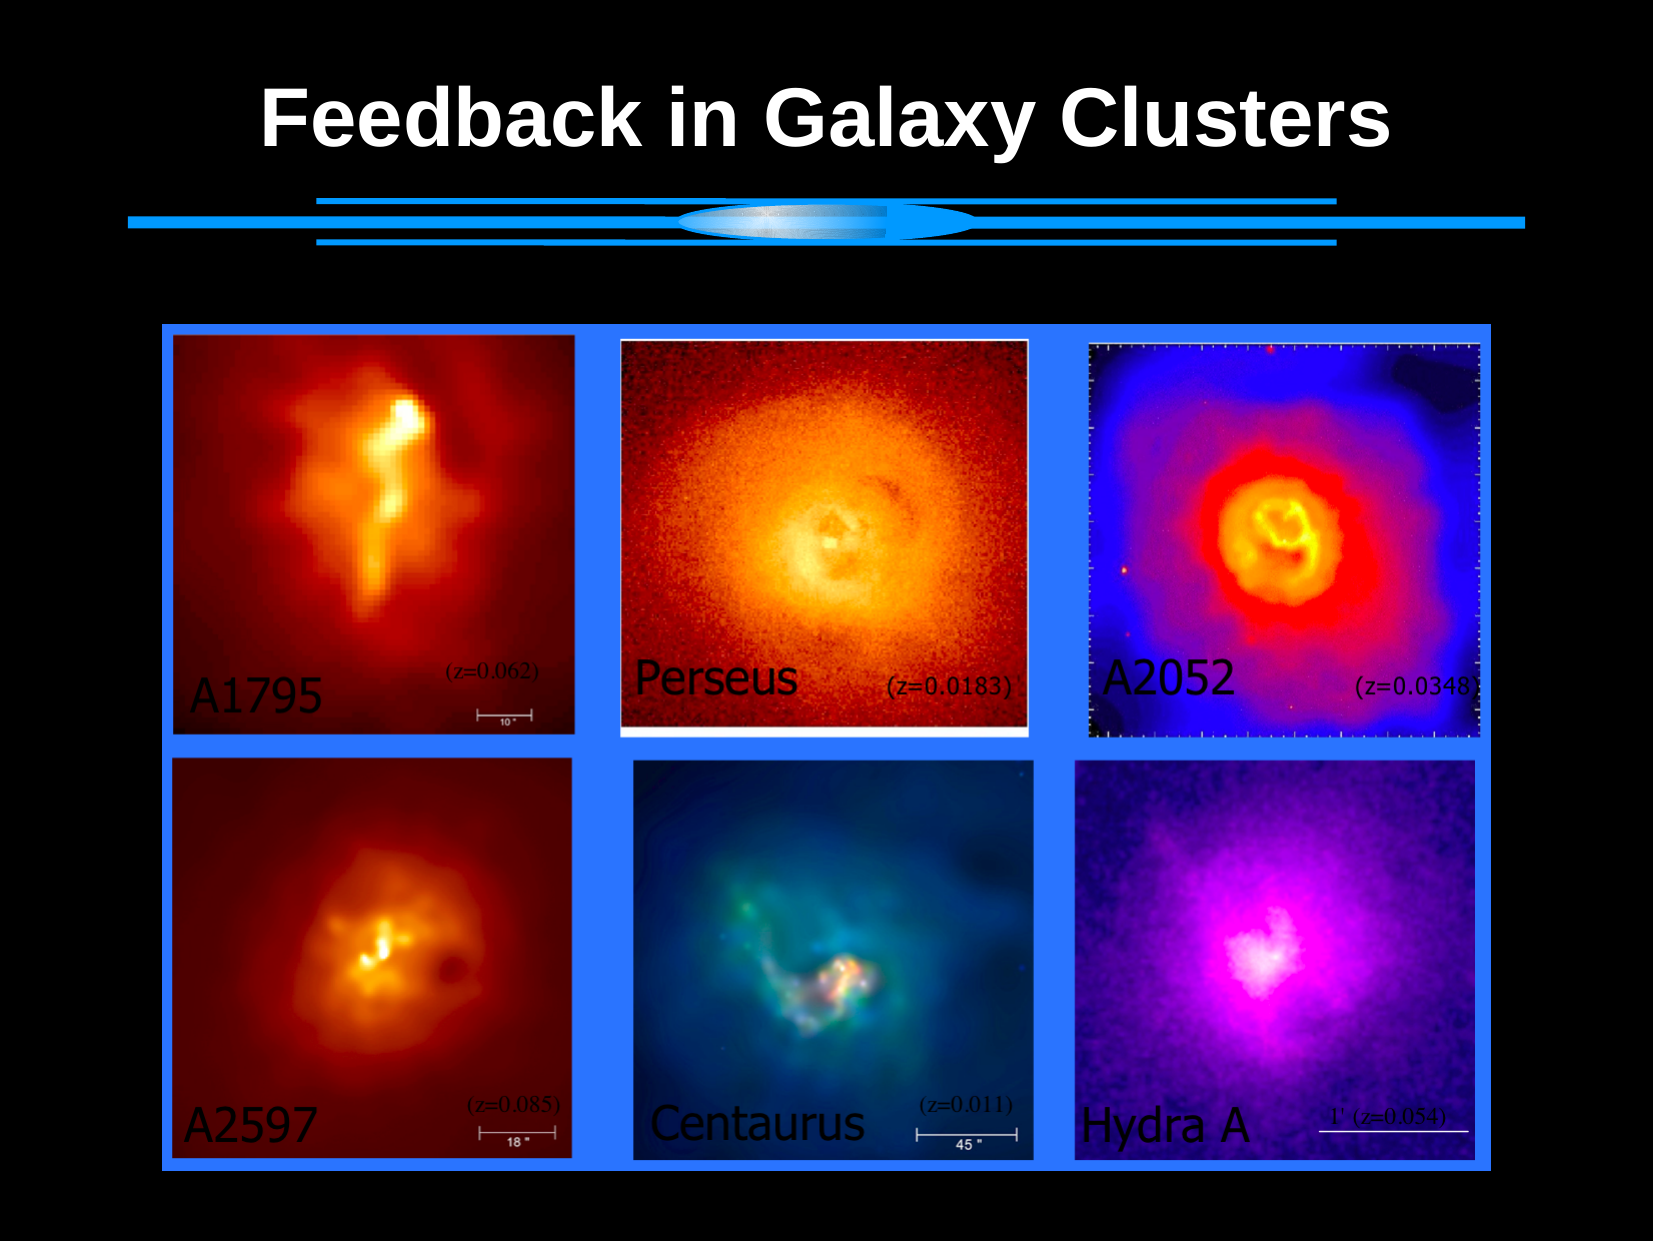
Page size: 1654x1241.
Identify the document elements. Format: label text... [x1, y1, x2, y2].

text_box [676, 203, 977, 241]
picture [162, 324, 1491, 1171]
text_box Feedback in Galaxy Clusters [226, 70, 1427, 168]
